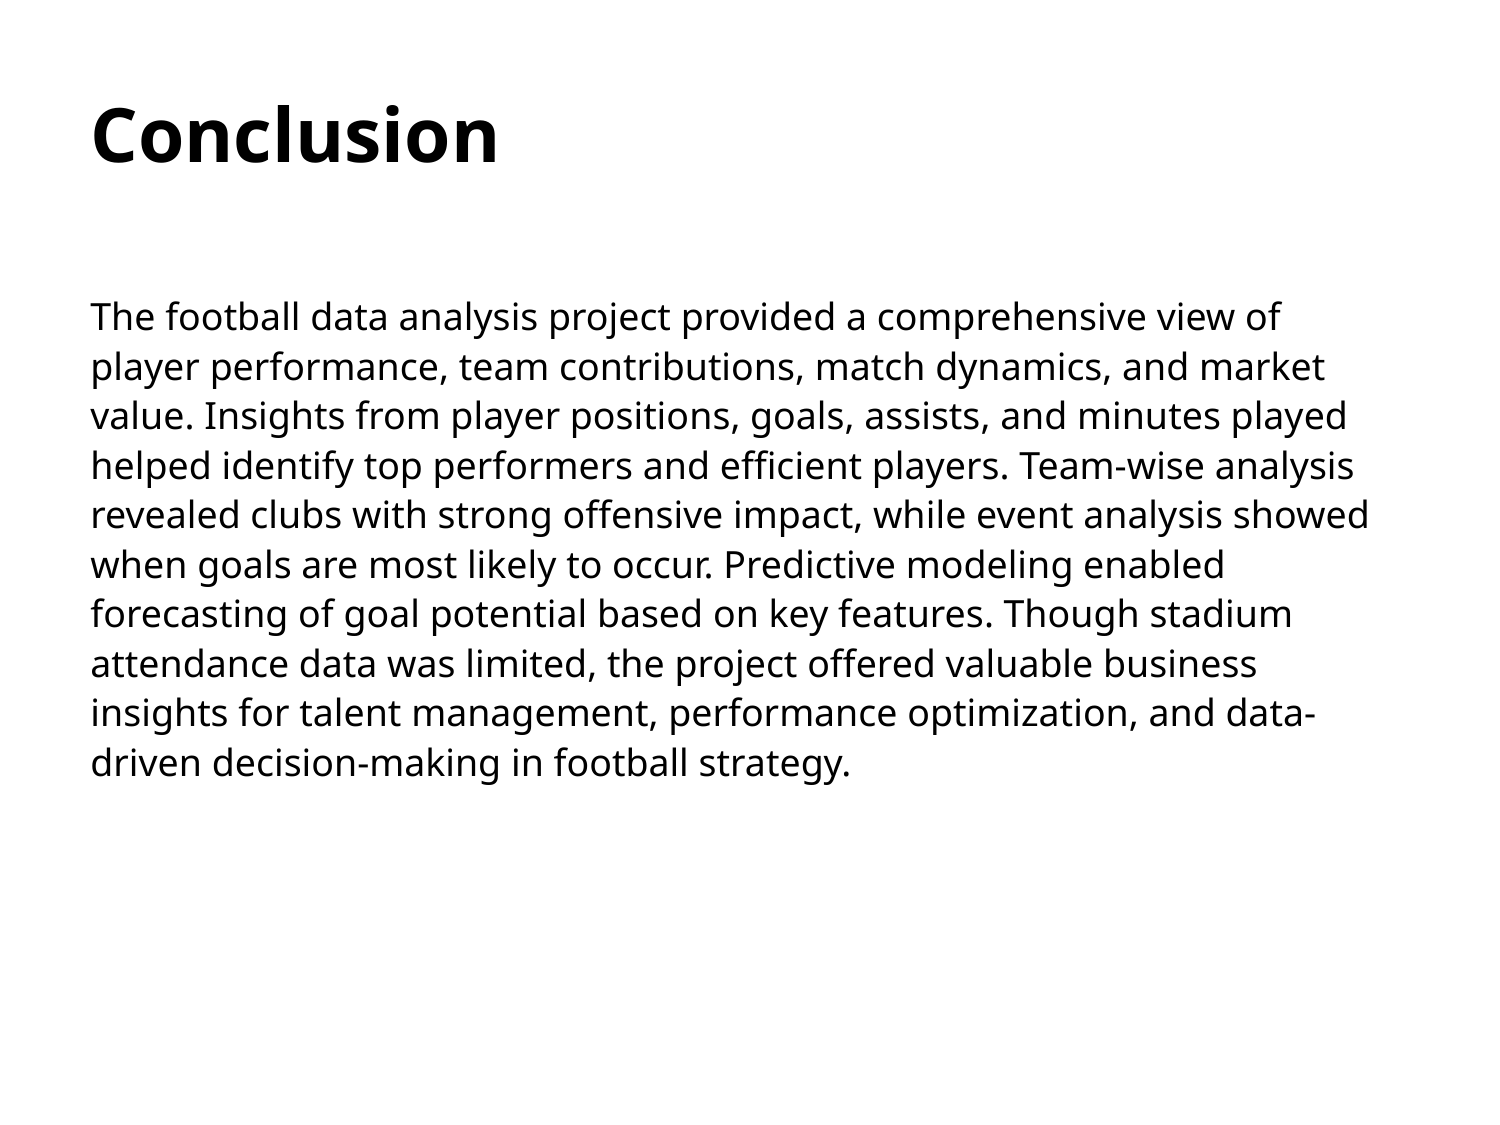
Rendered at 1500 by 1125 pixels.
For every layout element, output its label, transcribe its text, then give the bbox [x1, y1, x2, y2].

title Conclusion [75, 90, 1387, 276]
list The football data analysis project provided a comprehensive view of player performance, team contributions, match dynamics, and market value. Insights from player positions, goals, assists, and minutes played helped identify top performers and efficient players. Team-wise analysis revealed clubs with strong offensive impact, while event analysis showed when goals are most likely to occur. Predictive modeling enabled forecasting of goal potential based on key features. Though stadium attendance data was limited, the project offered valuable business insights for talent management, performance optimization, and data-driven decision-making in football strategy. [75, 281, 1387, 1036]
